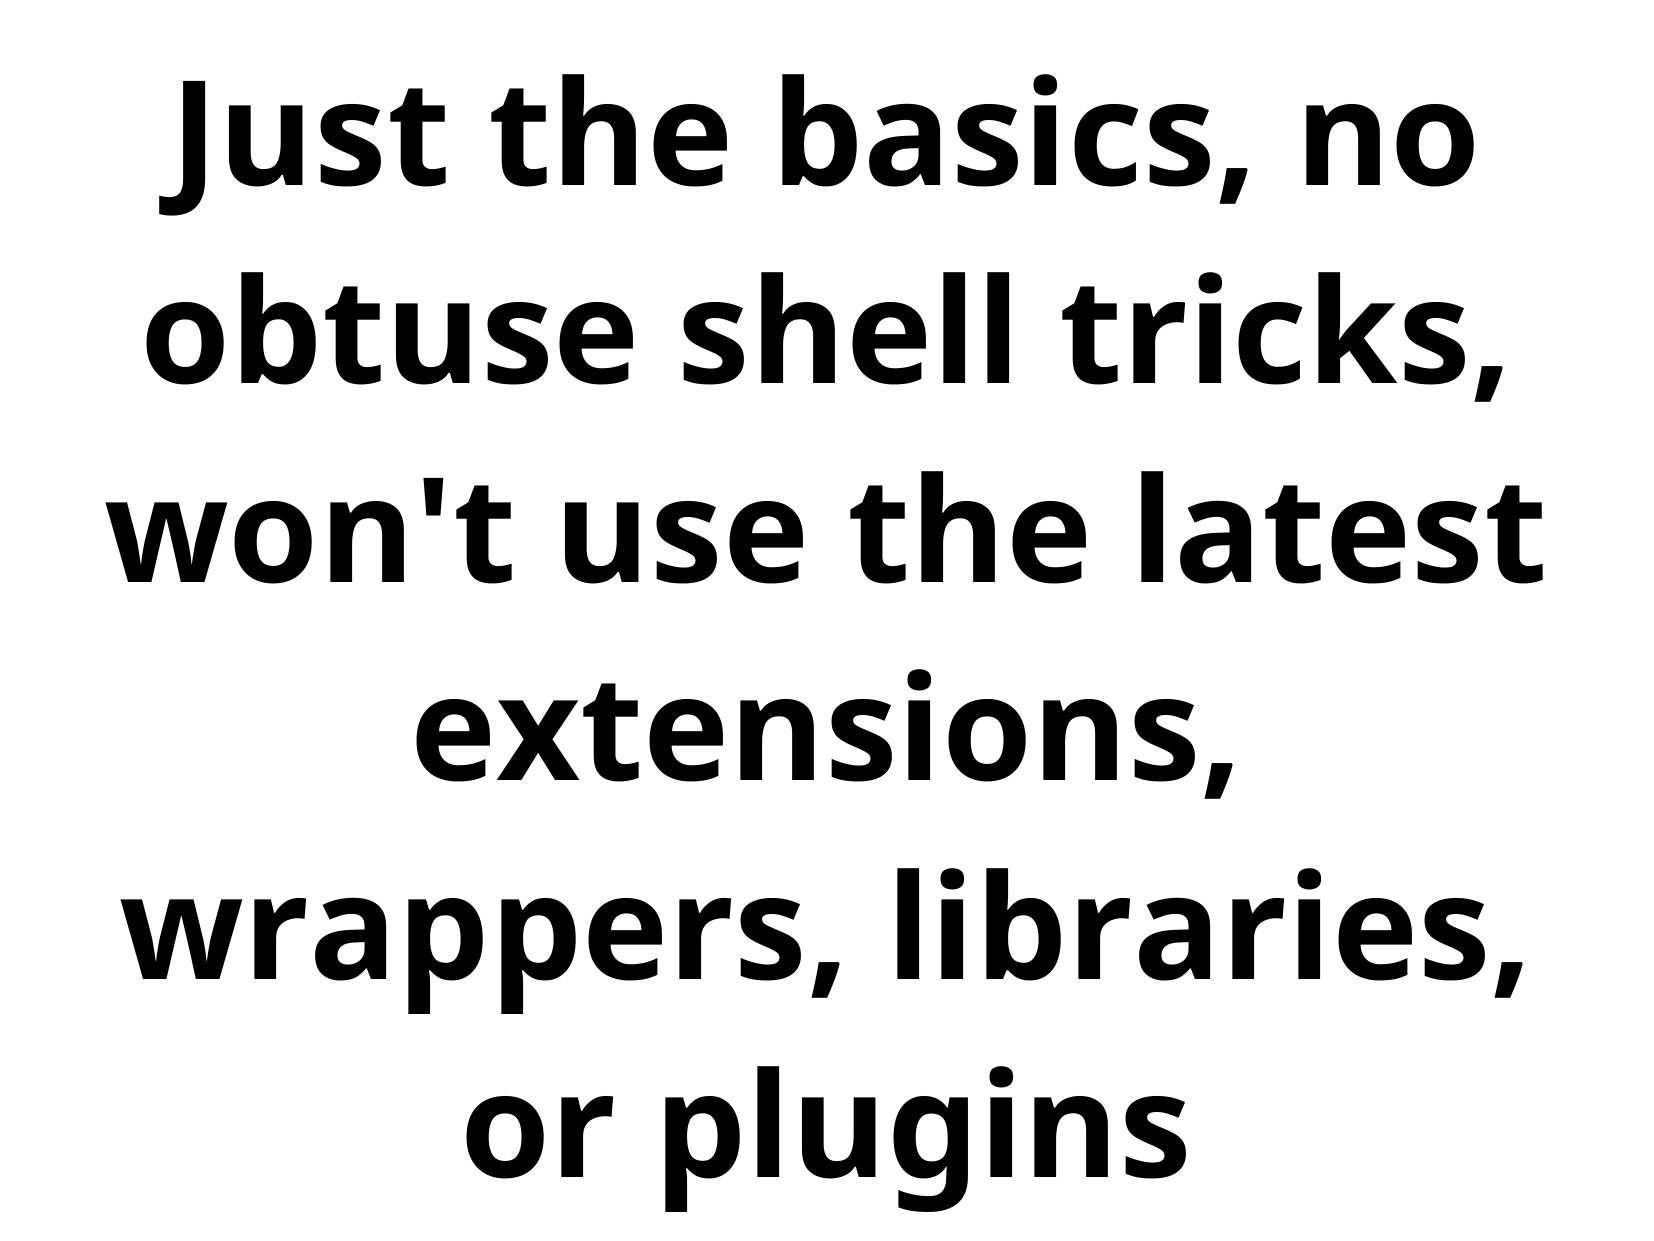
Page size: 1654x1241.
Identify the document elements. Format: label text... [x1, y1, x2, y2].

title Just the basics, no obtuse shell tricks, won't use the latest extensions, wrappers, libraries, or plugins [82, 49, 1571, 1201]
